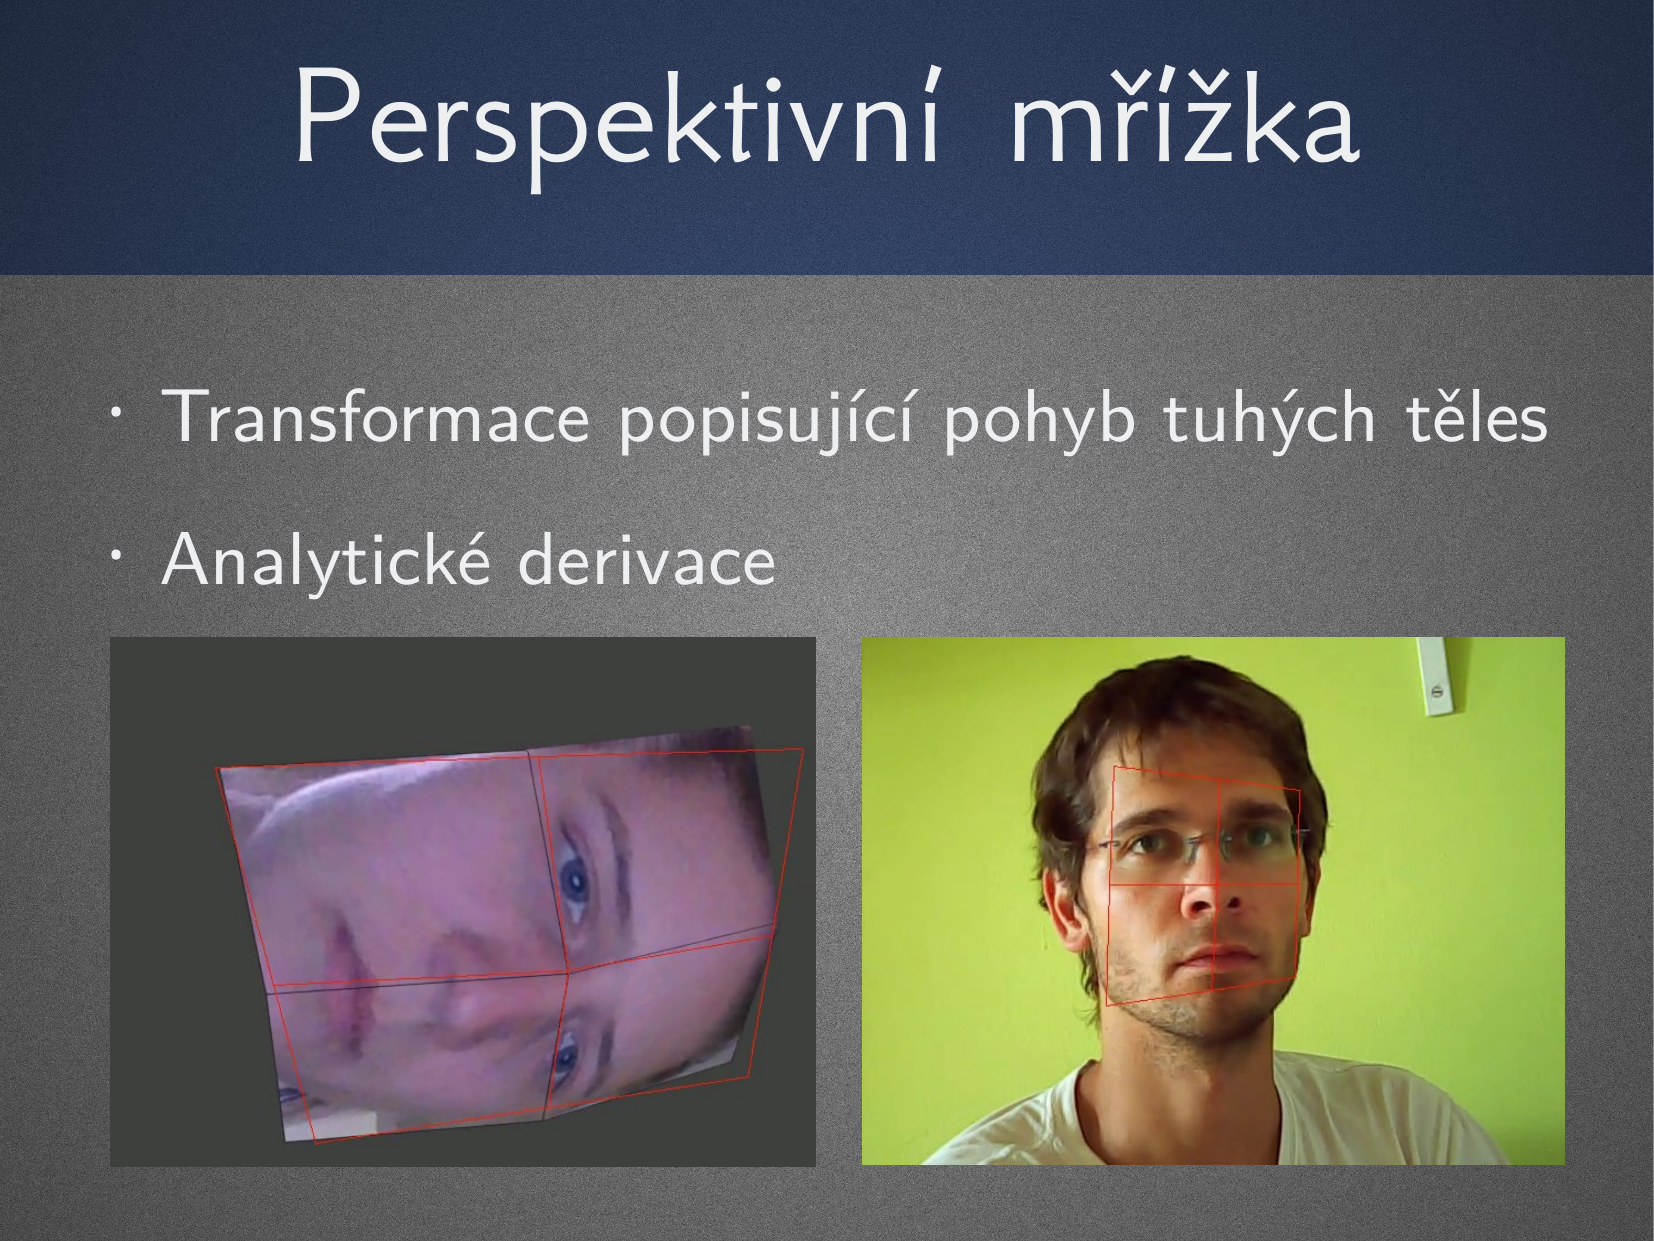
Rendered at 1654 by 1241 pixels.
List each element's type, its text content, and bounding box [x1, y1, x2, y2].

picture [0, 0, 1654, 1241]
title Perspektivní mřížka [88, 29, 1565, 237]
list Transformace popisující pohyb tuhých těles Analytické derivace [88, 354, 1565, 608]
